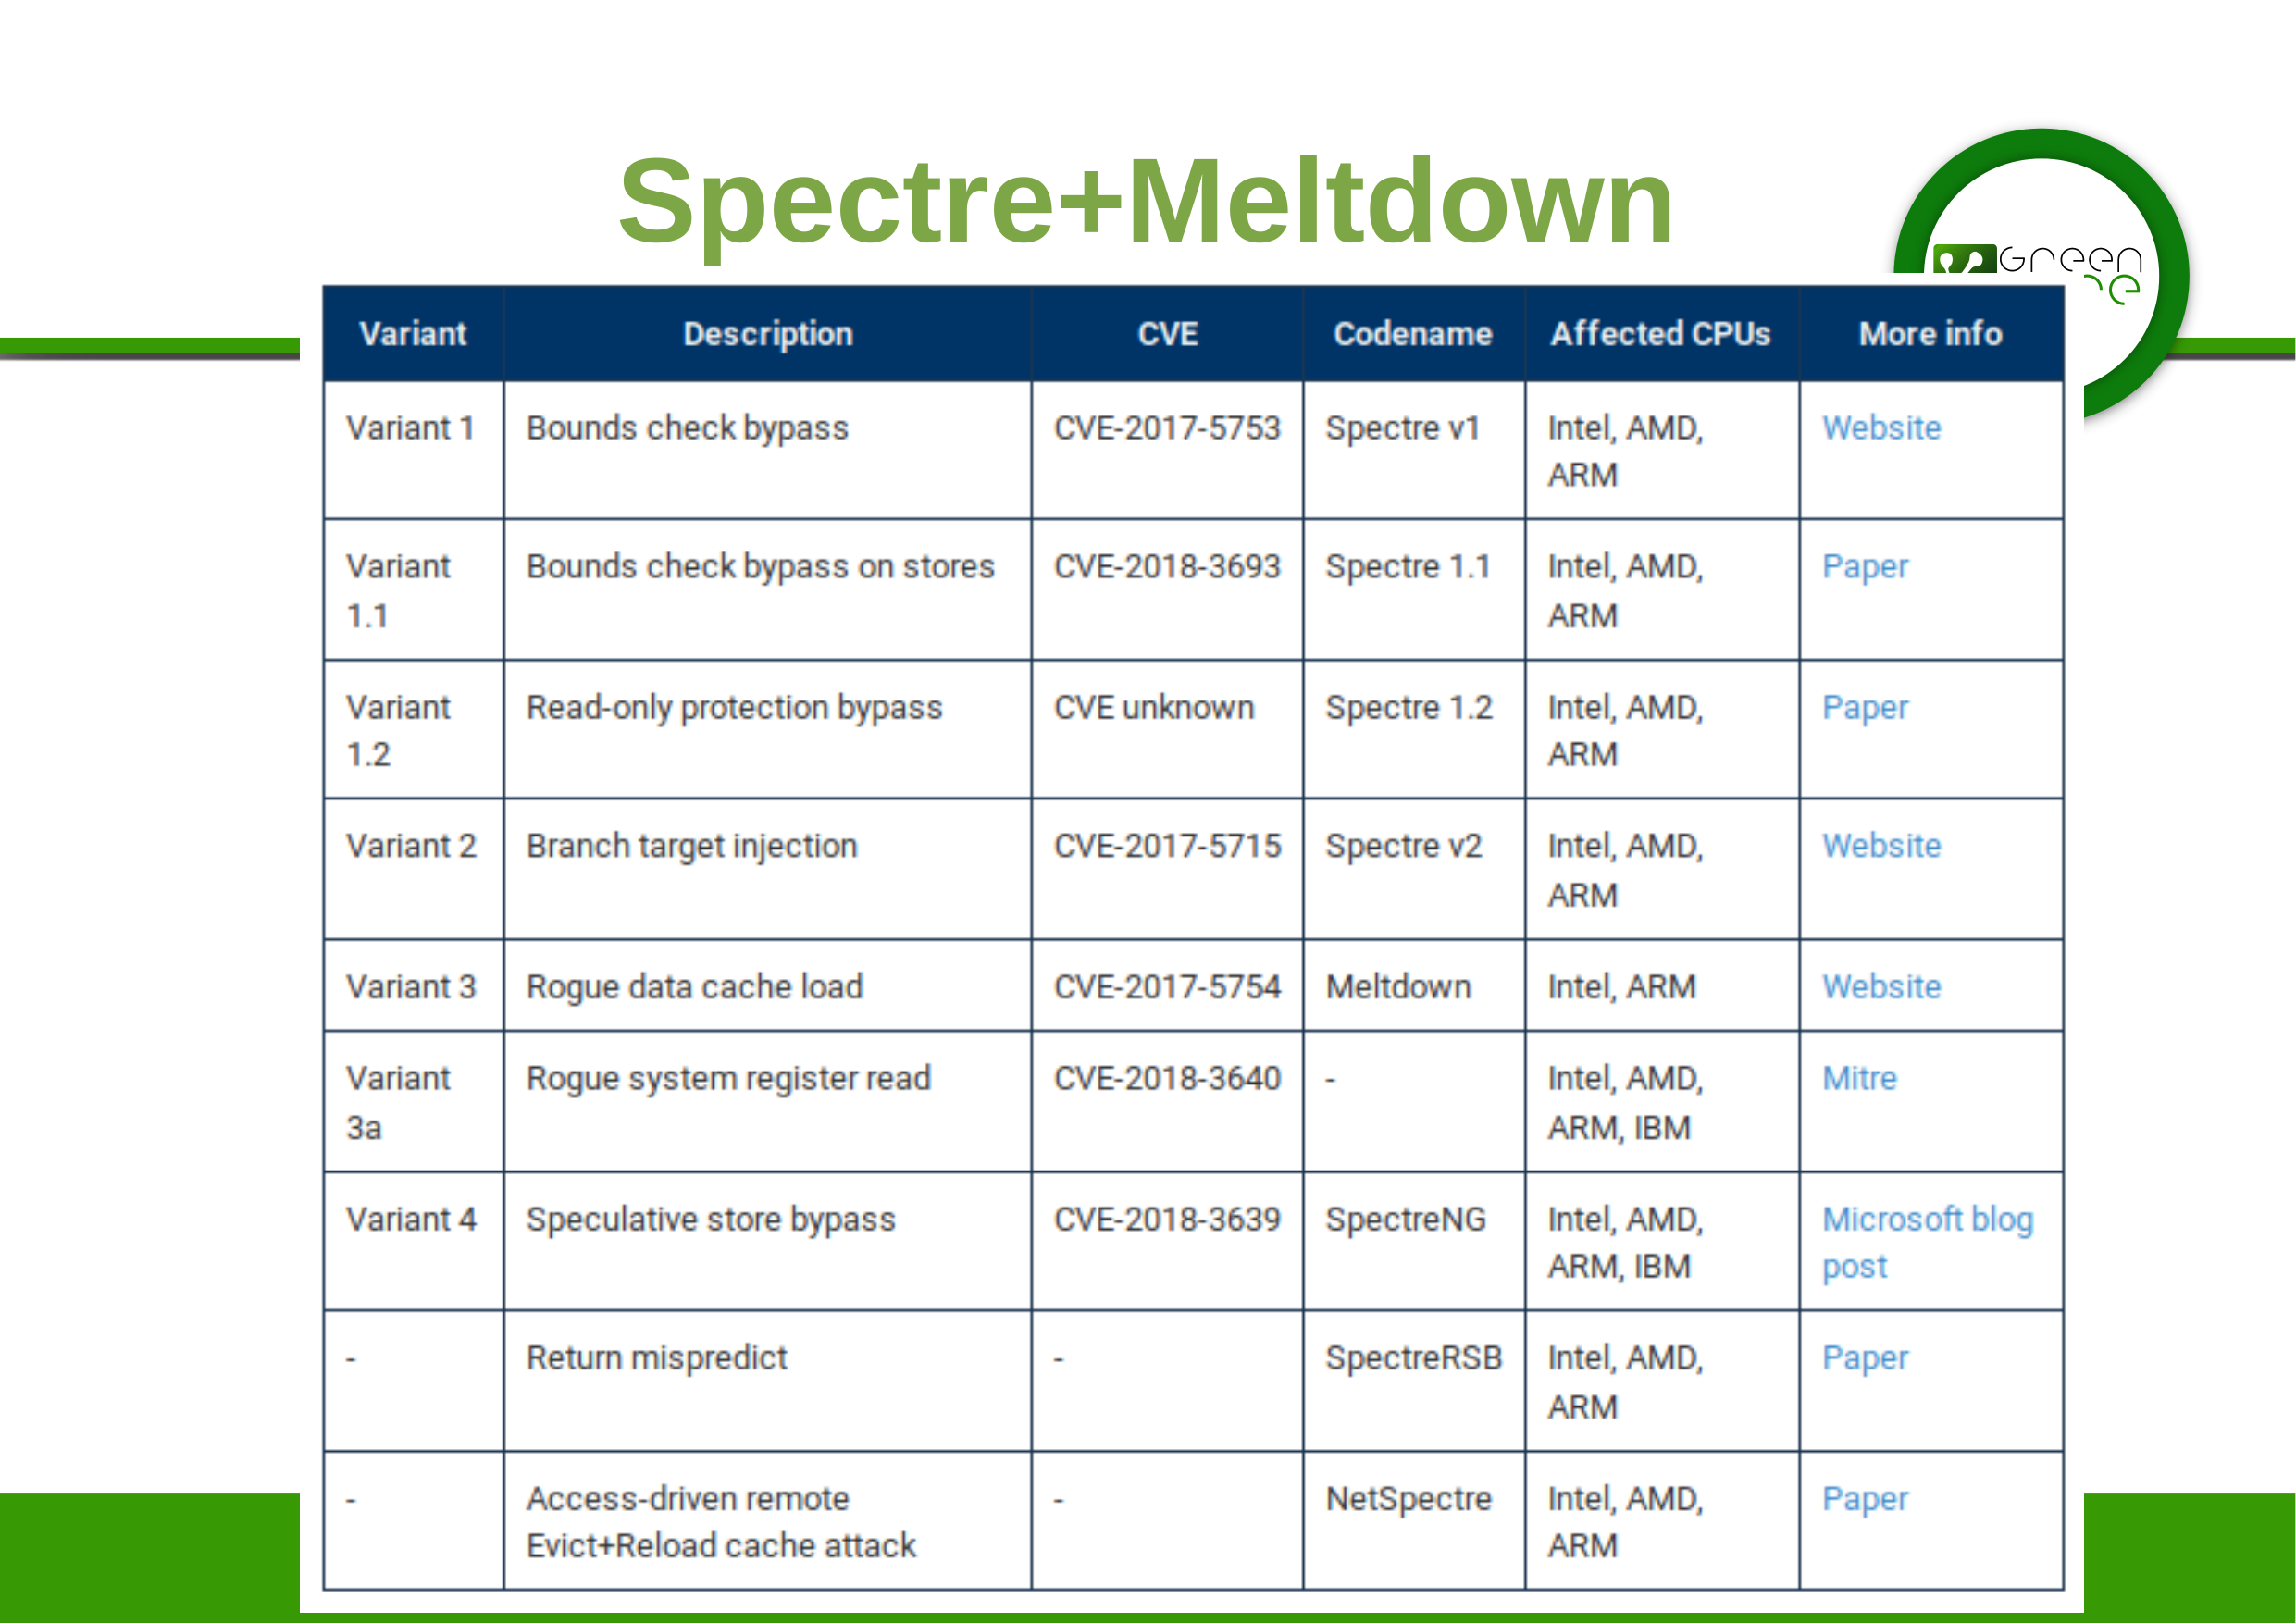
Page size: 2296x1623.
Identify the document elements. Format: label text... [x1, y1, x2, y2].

picture [0, 0, 2296, 1623]
title Spectre+Meltdown [115, 64, 2181, 336]
